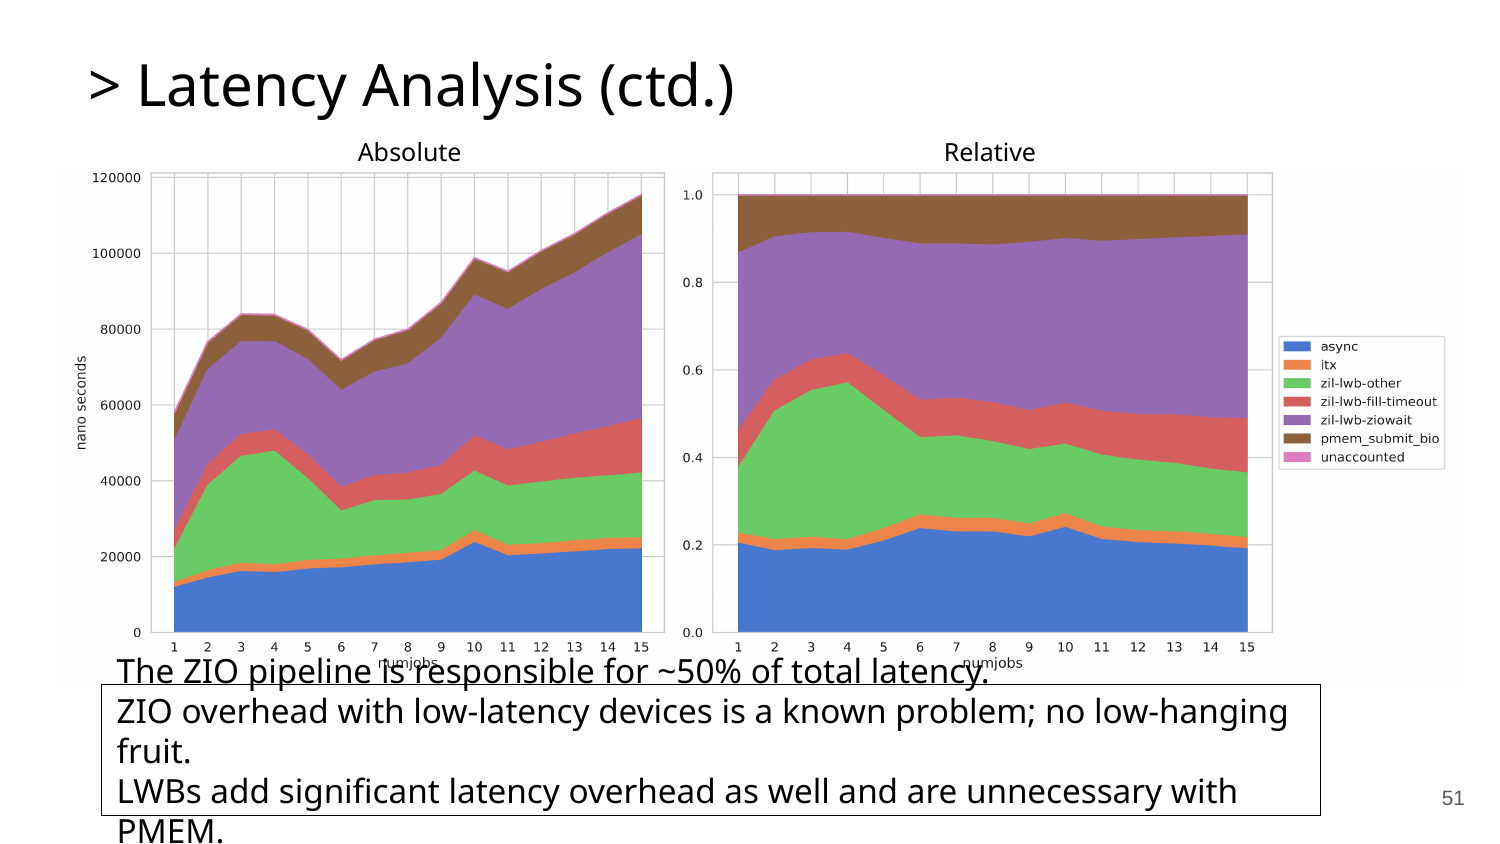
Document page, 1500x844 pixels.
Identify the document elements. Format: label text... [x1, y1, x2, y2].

slide_number <number> [1389, 764, 1480, 830]
title > Latency Analysis (ctd.) [73, 33, 1412, 165]
picture [467, 667, 477, 681]
text_box Absolute [152, 133, 668, 169]
text_box The ZIO pipeline is responsible for ~50% of total latency. ZIO overhead with low-latency devices is a known problem; no low-hanging fruit. LWBs add significant latency overhead as well and are unnecessary with PMEM. [101, 684, 1321, 816]
text_box Relative [732, 133, 1248, 169]
picture [59, 168, 1460, 685]
picture [282, 667, 292, 681]
picture [253, 667, 263, 681]
